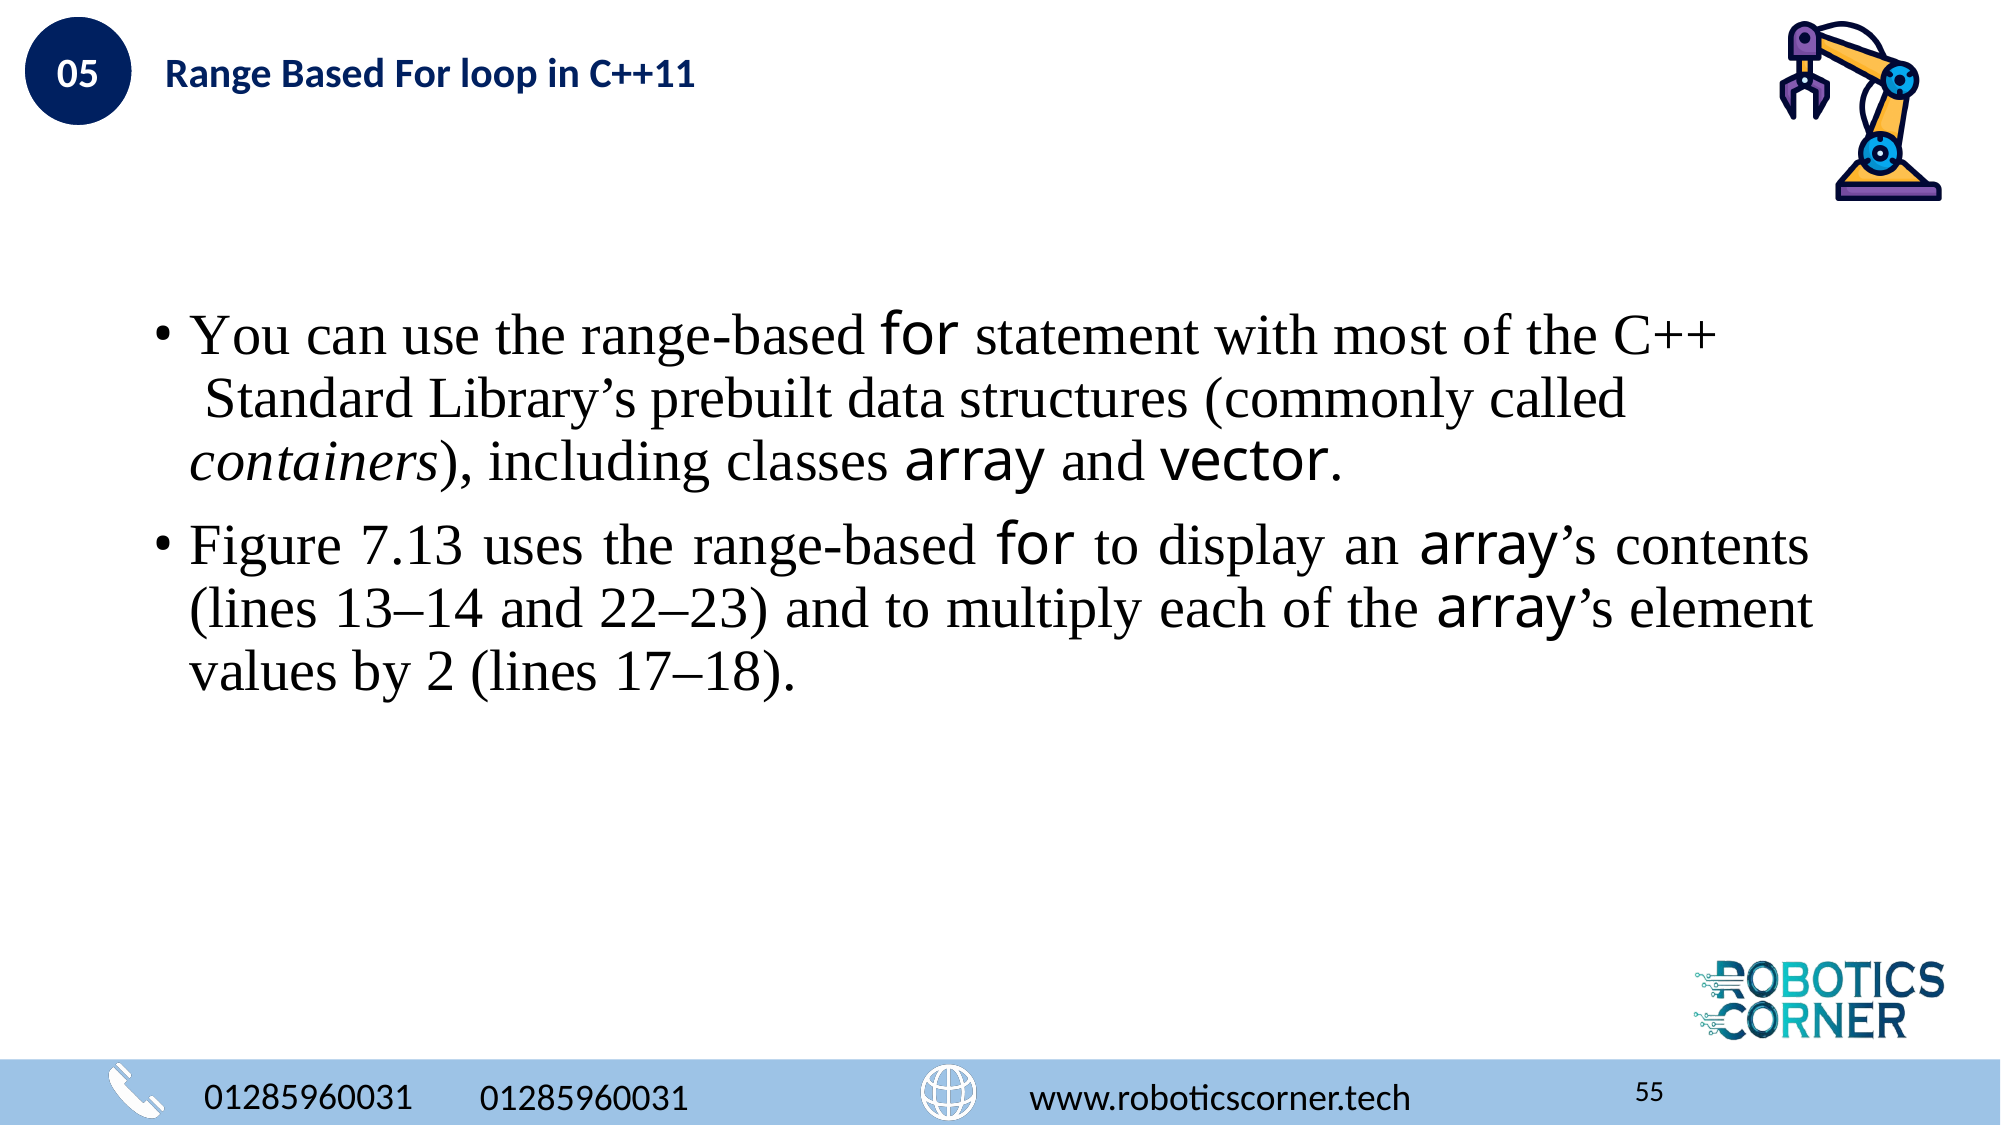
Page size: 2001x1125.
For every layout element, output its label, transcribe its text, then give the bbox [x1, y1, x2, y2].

picture [1771, 21, 1950, 201]
text_box You can use the range-based for statement with most of the C++ Standard Library’s prebuilt data structures (commonly called containers), including classes array and vector. Figure 7.13 uses the range-based for to display an array’s contents (lines 13–14 and 22–23) and to multiply each of the array’s element values by 2 (lines 17–18). [150, 295, 1831, 703]
text_box 05 [22, 14, 134, 128]
text_box Range Based For loop in C++11 [150, 38, 720, 103]
picture [1680, 859, 1953, 1059]
picture [915, 1059, 981, 1125]
picture [103, 1057, 170, 1124]
